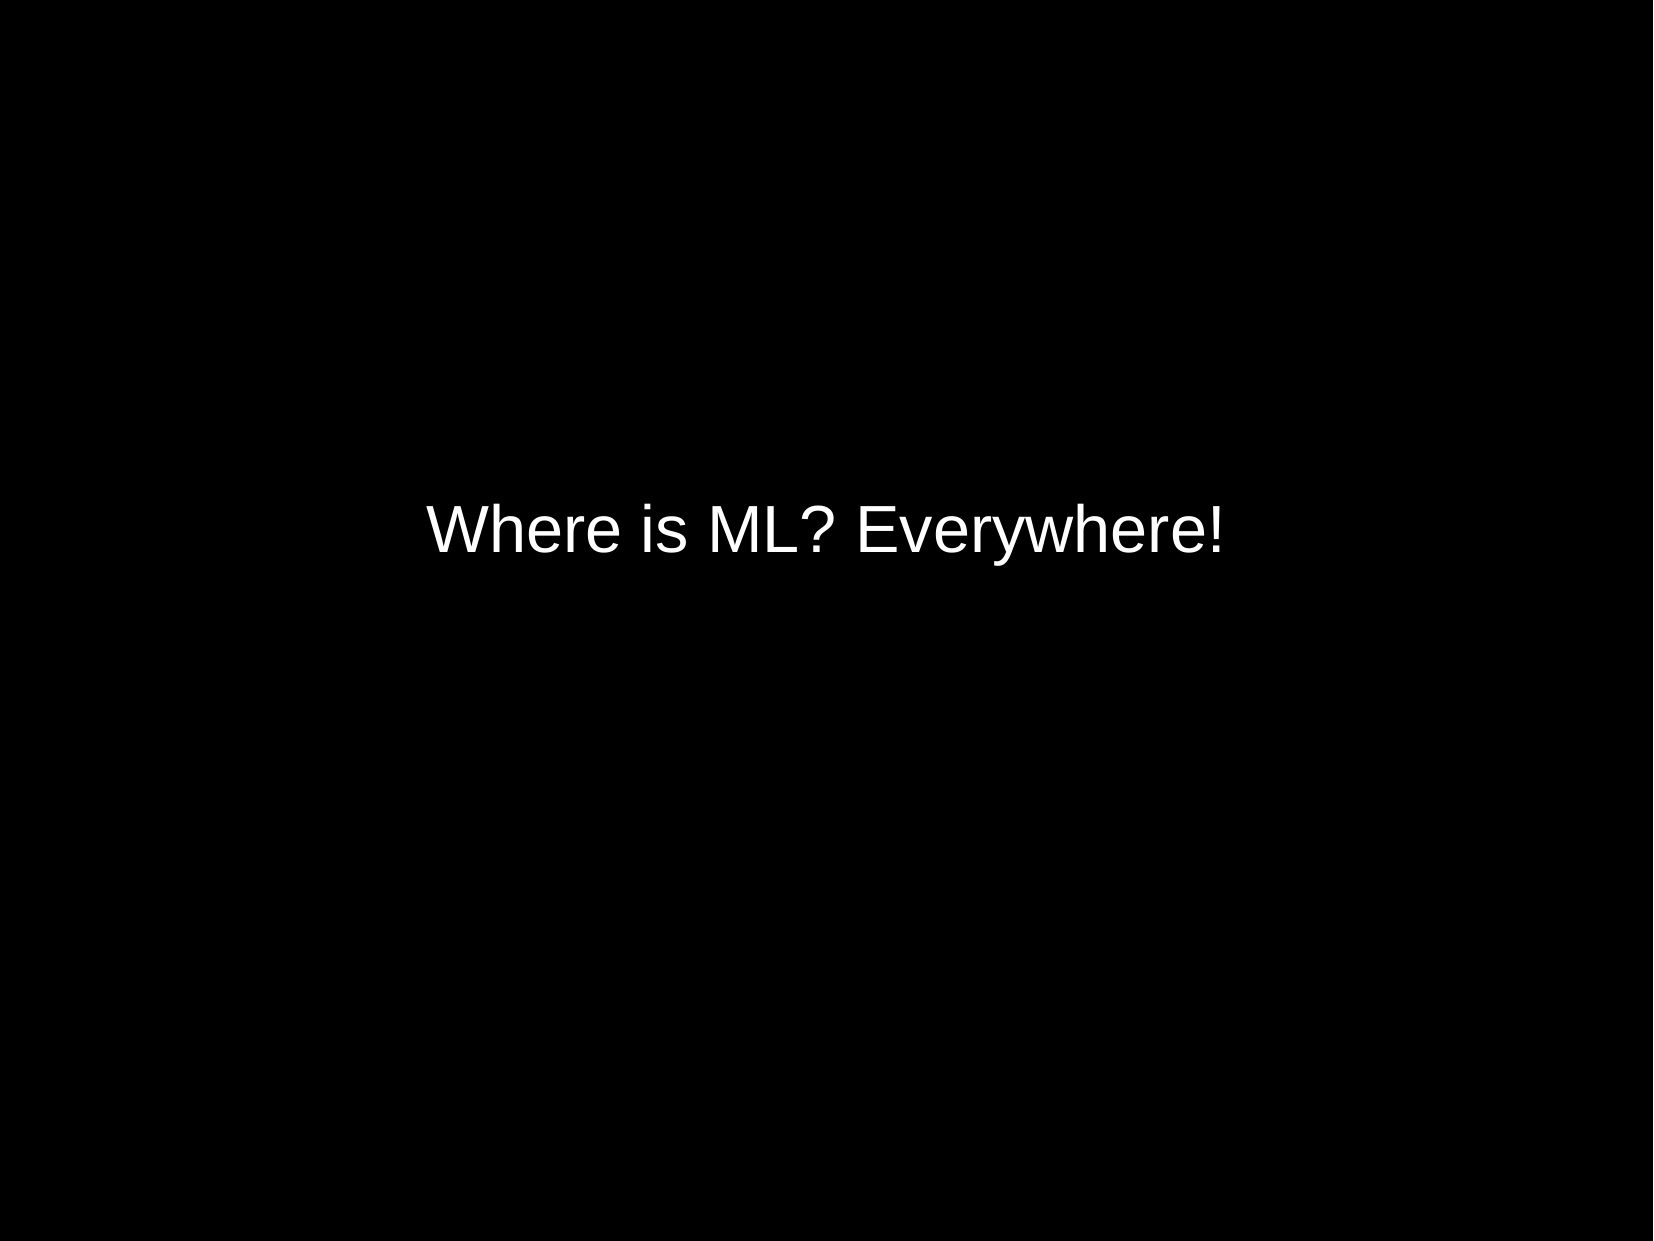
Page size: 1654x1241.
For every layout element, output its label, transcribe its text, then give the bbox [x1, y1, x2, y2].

subtitle Where is ML? Everywhere! [82, 49, 1571, 1010]
